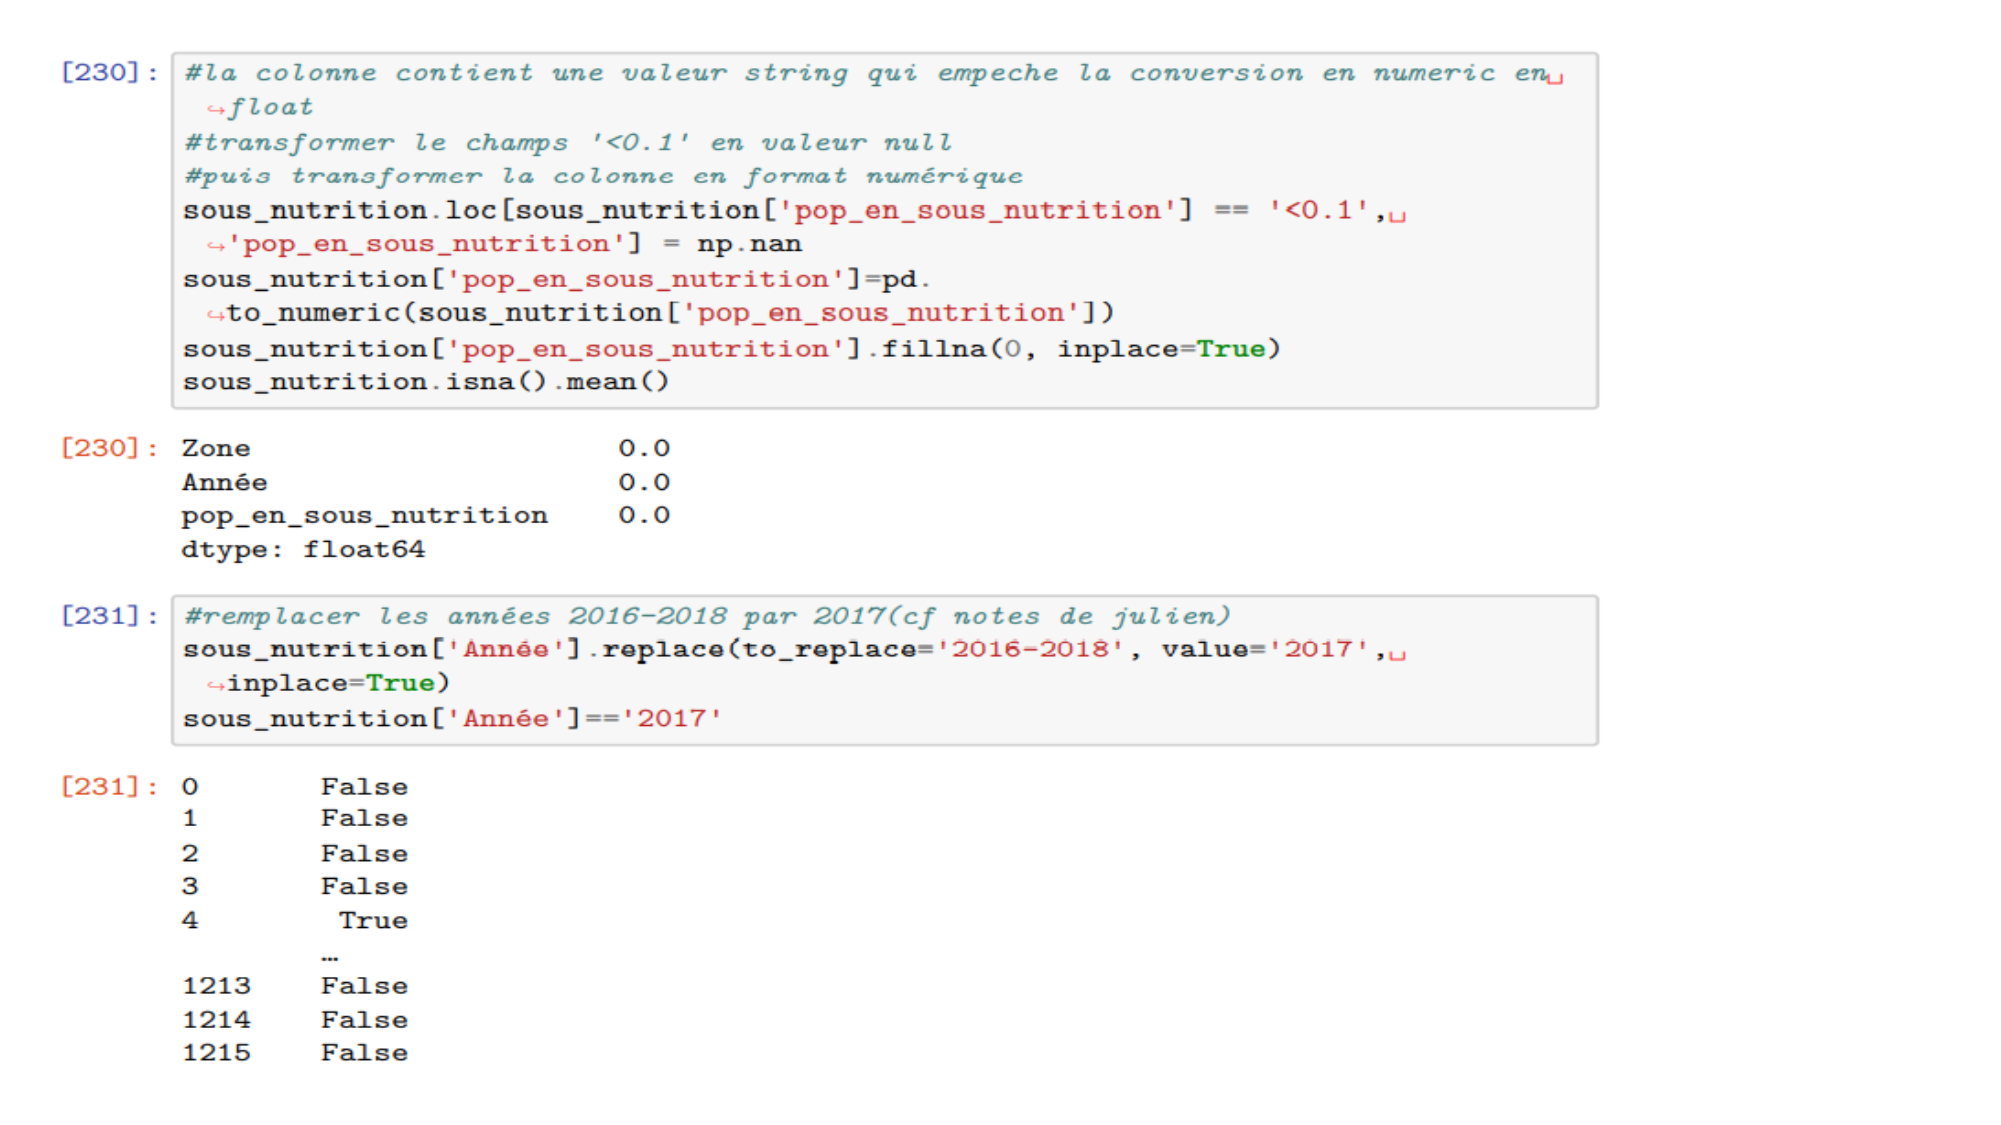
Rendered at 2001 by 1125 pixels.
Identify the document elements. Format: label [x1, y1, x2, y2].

picture [12, 36, 1618, 1077]
